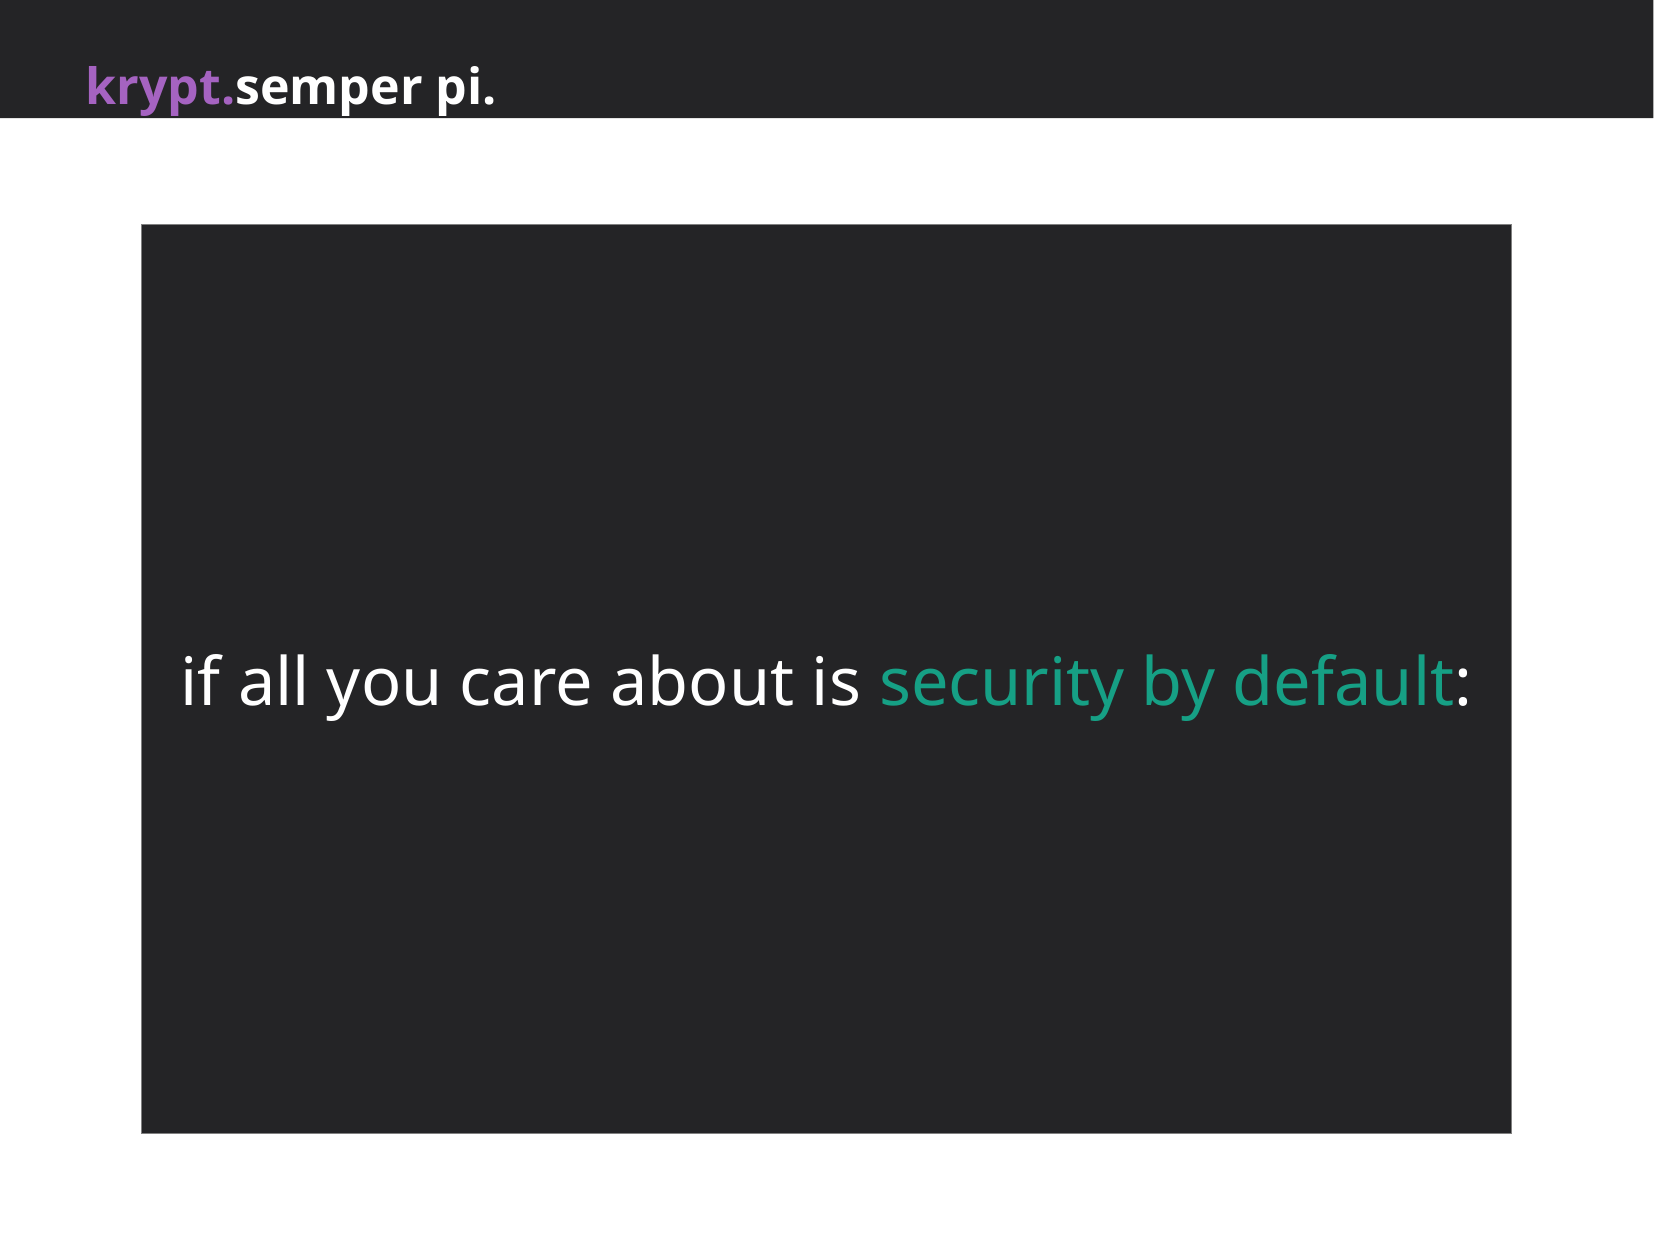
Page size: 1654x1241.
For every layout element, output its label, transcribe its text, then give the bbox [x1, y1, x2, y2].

text_box krypt.semper pi. [70, 43, 544, 119]
text_box if all you care about is security by default: [141, 224, 1512, 1134]
text_box [165, 531, 1441, 1087]
text_box [0, 0, 1654, 119]
